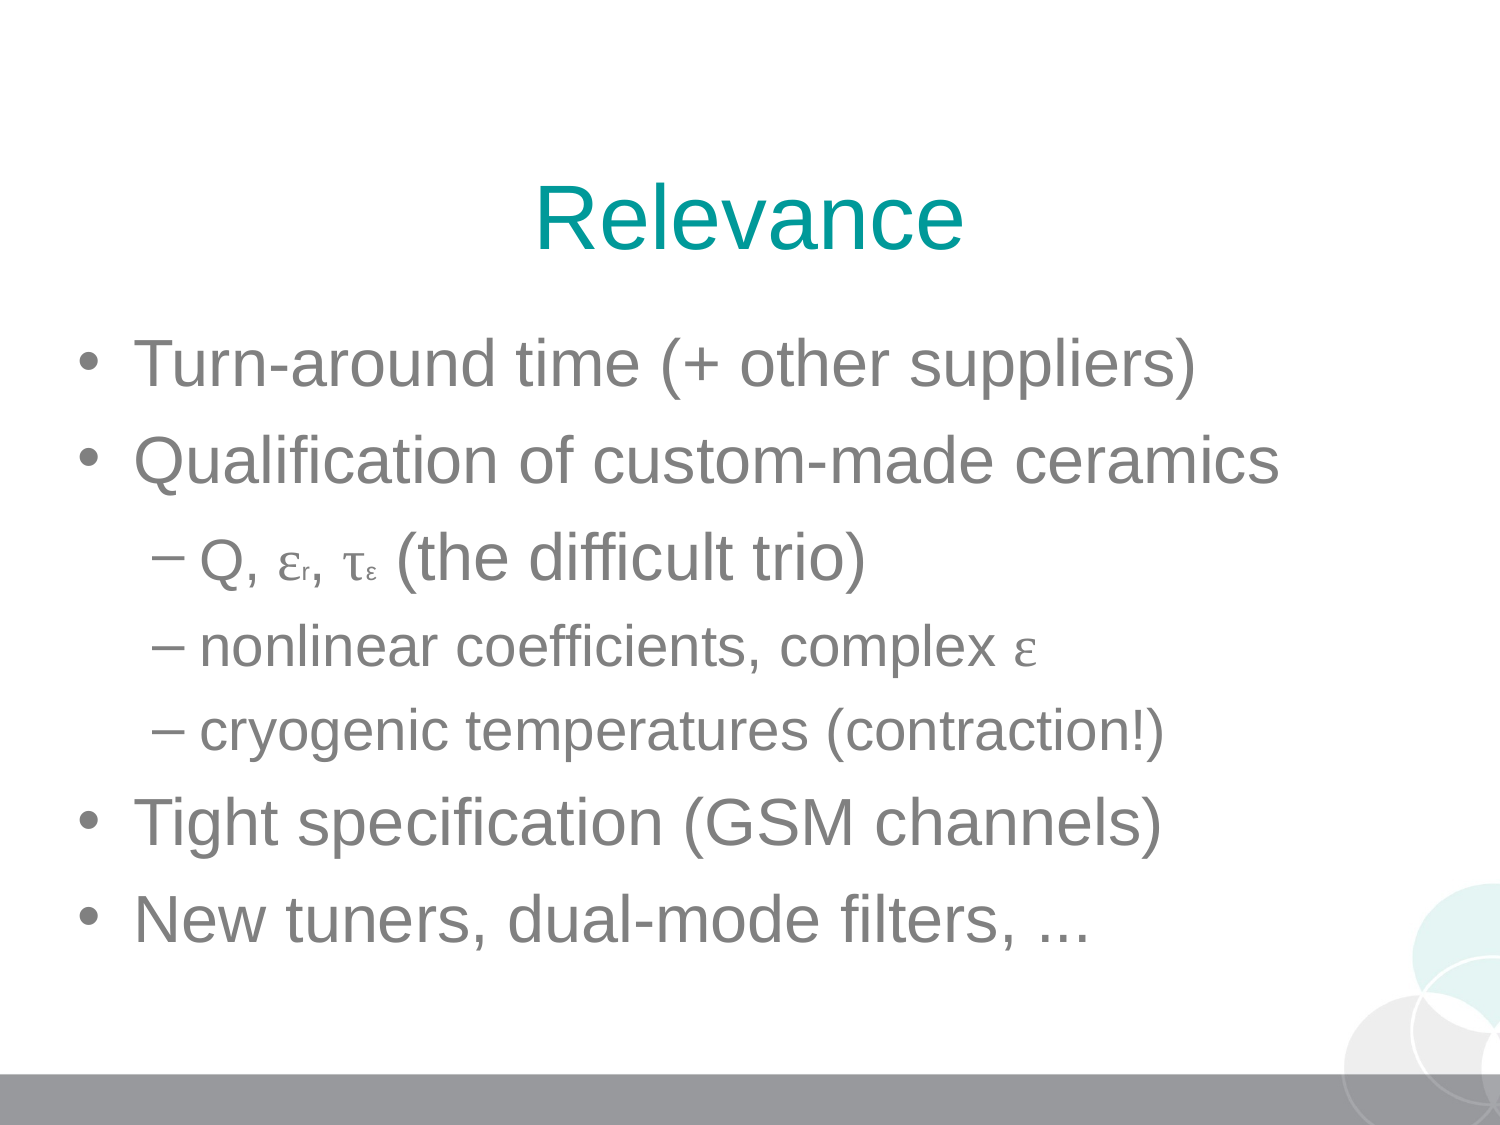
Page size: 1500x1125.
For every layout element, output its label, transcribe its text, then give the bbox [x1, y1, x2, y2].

list Turn-around time (+ other suppliers) Qualification of custom-made ceramics Q, εr, τε (the difficult trio) nonlinear coefficients, complex ε cryogenic temperatures (contraction!) Tight specification (GSM channels) New tuners, dual-mode filters, ... [62, 312, 1438, 1038]
picture [0, 879, 1500, 1125]
title Relevance [62, 137, 1438, 288]
